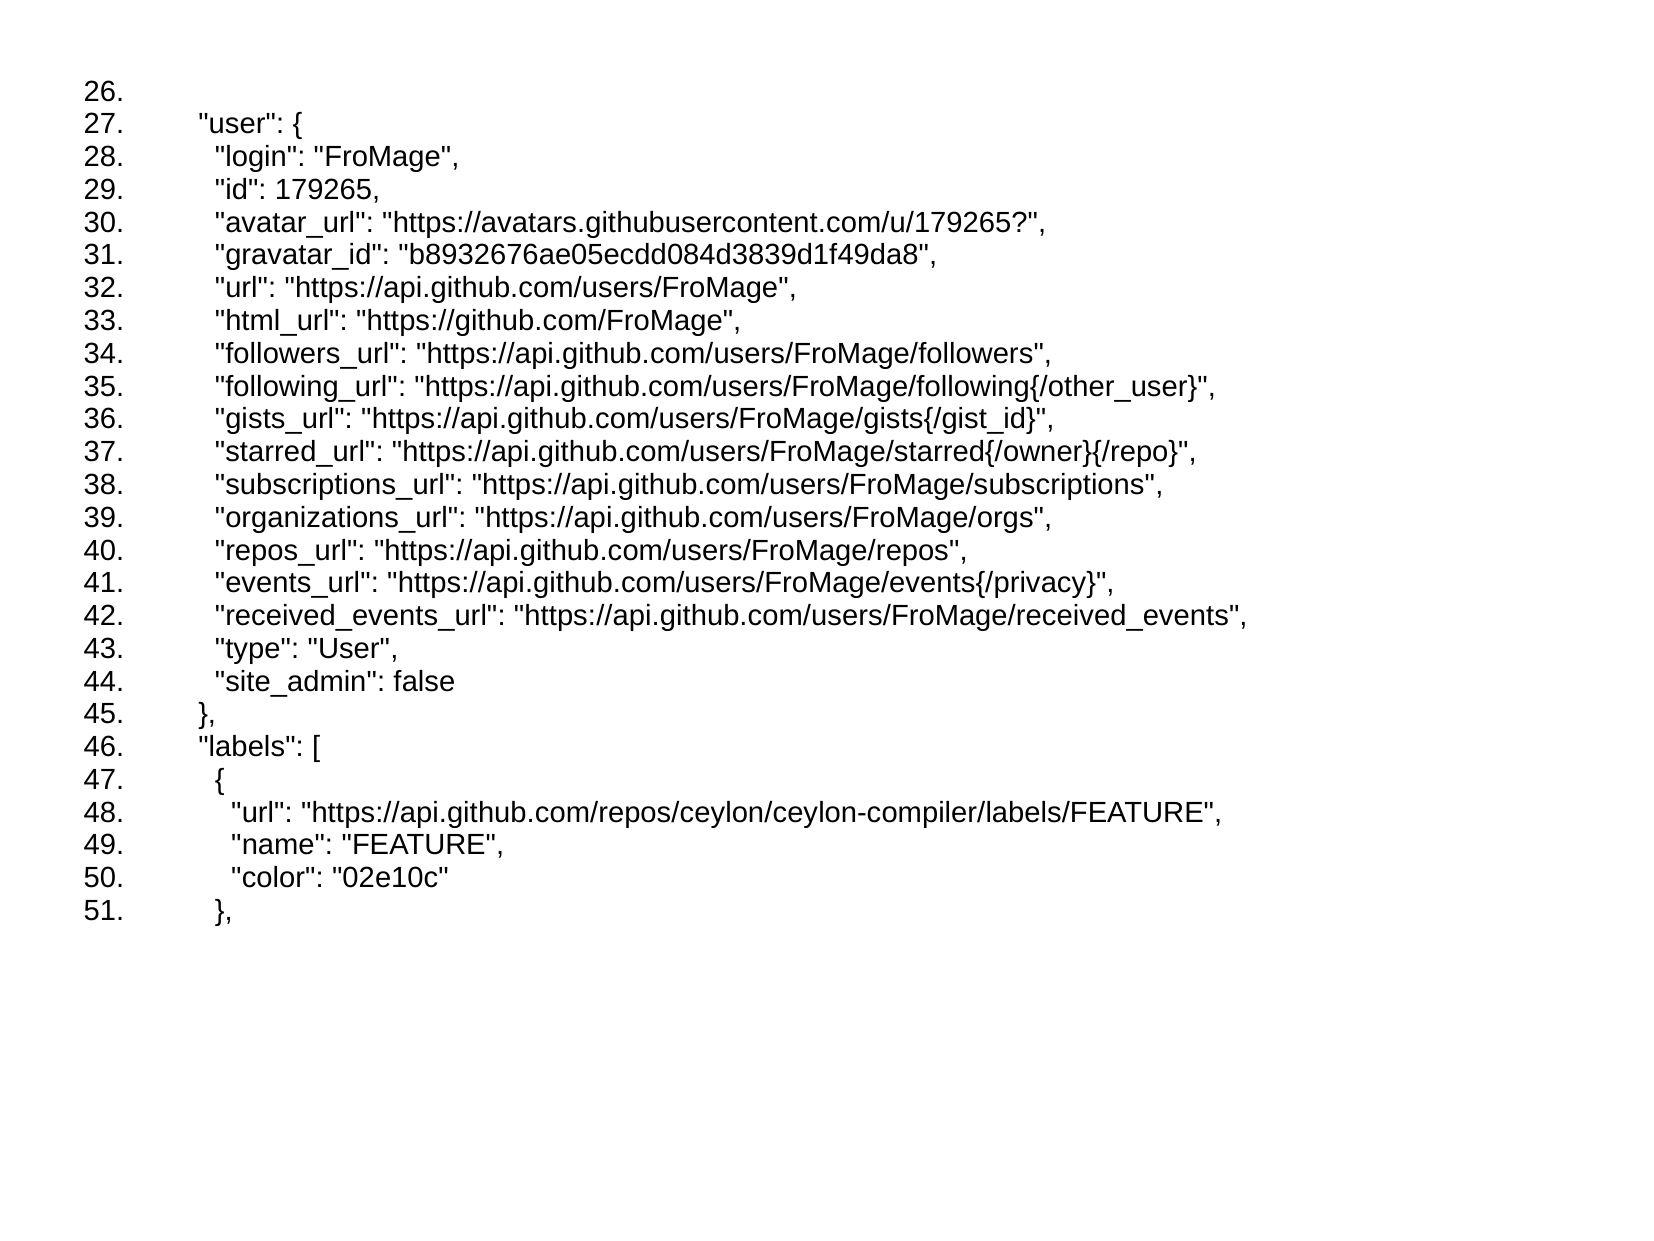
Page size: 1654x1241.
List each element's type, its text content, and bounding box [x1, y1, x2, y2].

text_box 26. 27. "user": { 28. "login": "FroMage", 29. "id": 179265, 30. "avatar_url": "https://avatars.githubusercontent.com/u/179265?", 31. "gravatar_id": "b8932676ae05ecdd084d3839d1f49da8", 32. "url": "https://api.github.com/users/FroMage", 33. "html_url": "https://github.com/FroMage", 34. "followers_url": "https://api.github.com/users/FroMage/followers", 35. "following_url": "https://api.github.com/users/FroMage/following{/other_user}", 36. "gists_url": "https://api.github.com/users/FroMage/gists{/gist_id}", 37. "starred_url": "https://api.github.com/users/FroMage/starred{/owner}{/repo}", 38. "subscriptions_url": "https://api.github.com/users/FroMage/subscriptions", 39. "organizations_url": "https://api.github.com/users/FroMage/orgs", 40. "repos_url": "https://api.github.com/users/FroMage/repos", 41. "events_url": "https://api.github.com/users/FroMage/events{/privacy}", 42. "received_events_url": "https://api.github.com/users/FroMage/received_events", 43. "type": "User", 44. "site_admin": false 45. }, 46. "labels": [ 47. { 48. "url": "https://api.github.com/repos/ceylon/ceylon-compiler/labels/FEATURE", 49. "name": "FEATURE", 50. "color": "02e10c" 51. }, [68, 67, 1586, 1174]
